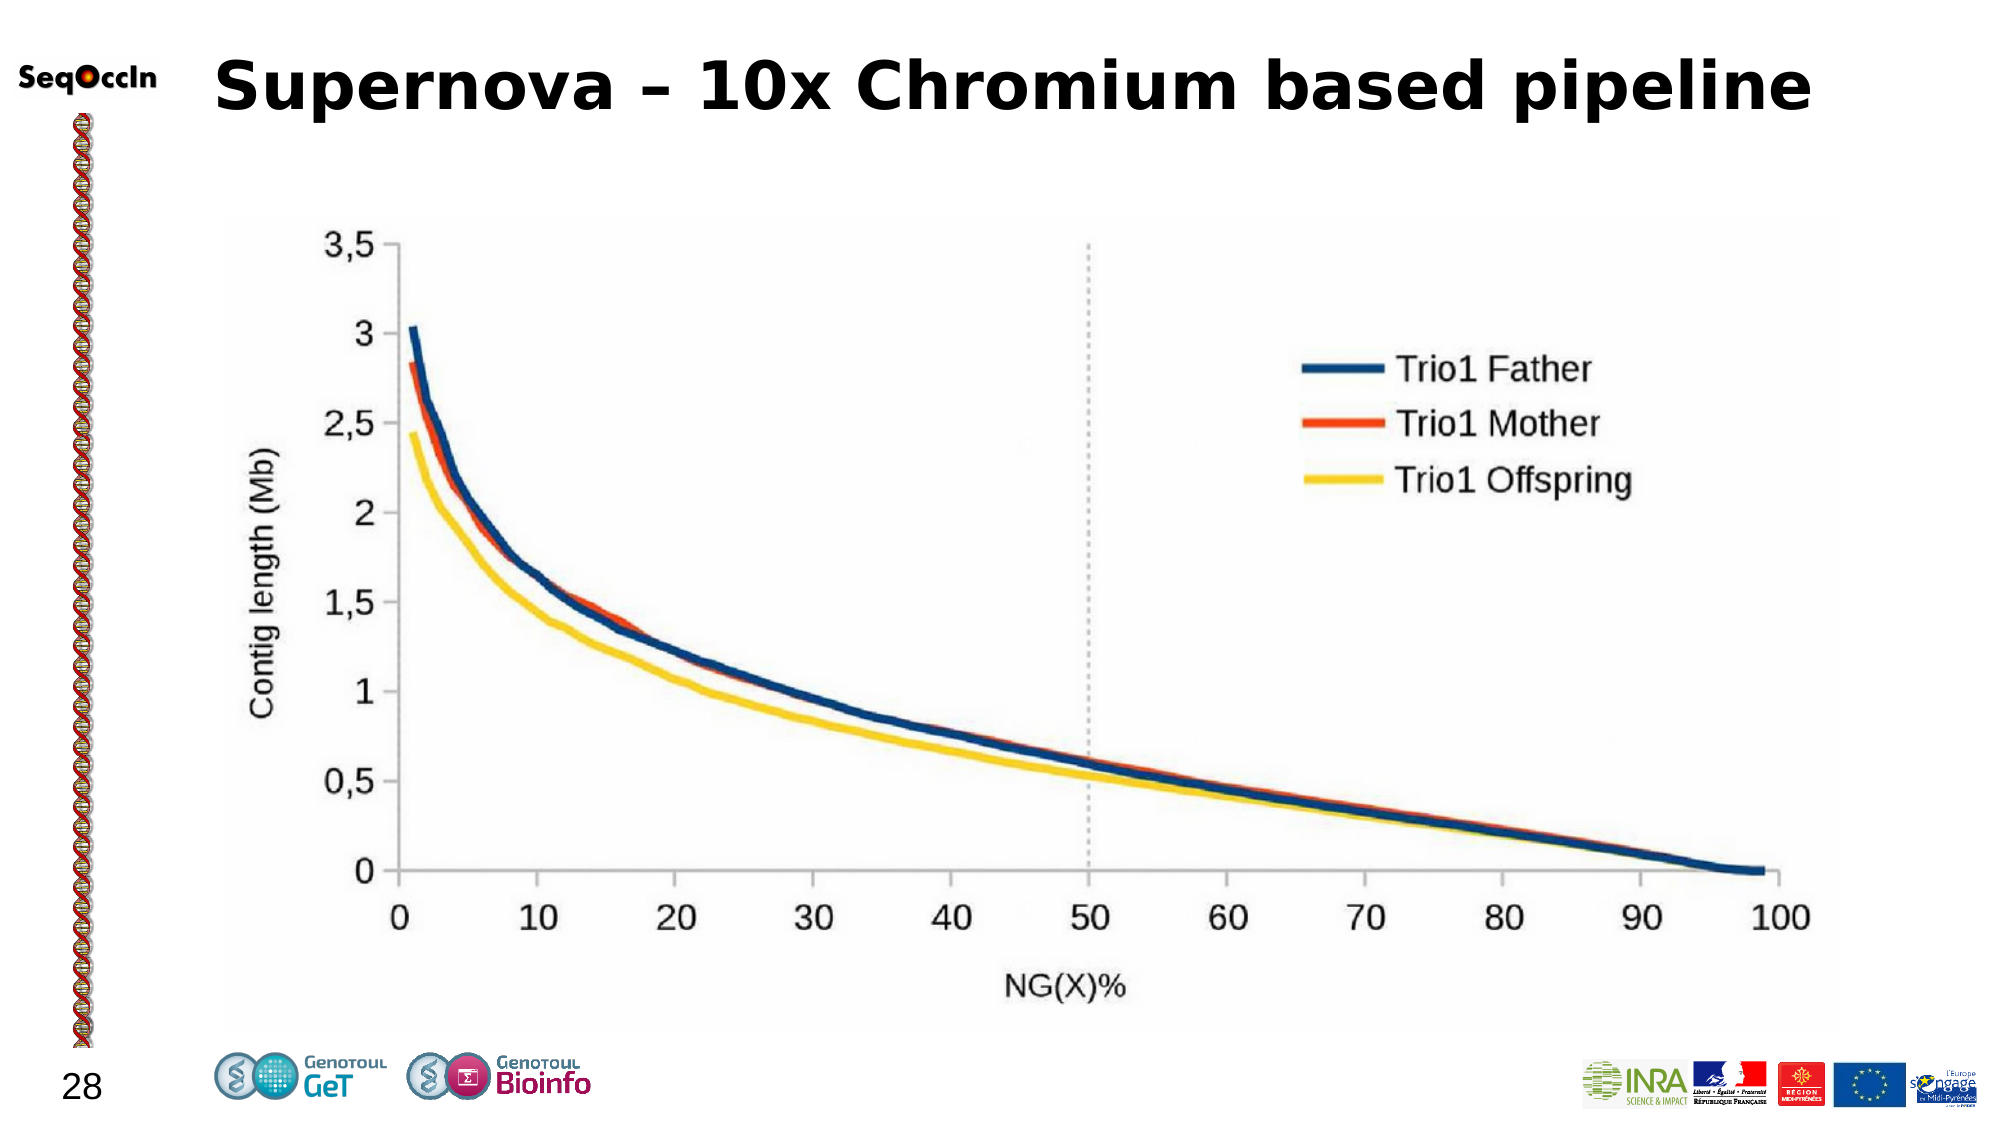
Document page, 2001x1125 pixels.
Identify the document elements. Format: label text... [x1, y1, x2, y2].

picture [1778, 1062, 1825, 1106]
title Supernova – 10x Chromium based pipeline [198, 21, 1924, 130]
picture [1832, 1061, 1983, 1111]
picture [208, 1046, 392, 1106]
picture [400, 1046, 597, 1106]
picture [1581, 1059, 1689, 1109]
picture [13, 58, 162, 99]
picture [224, 214, 1839, 1033]
picture [73, 113, 91, 1048]
